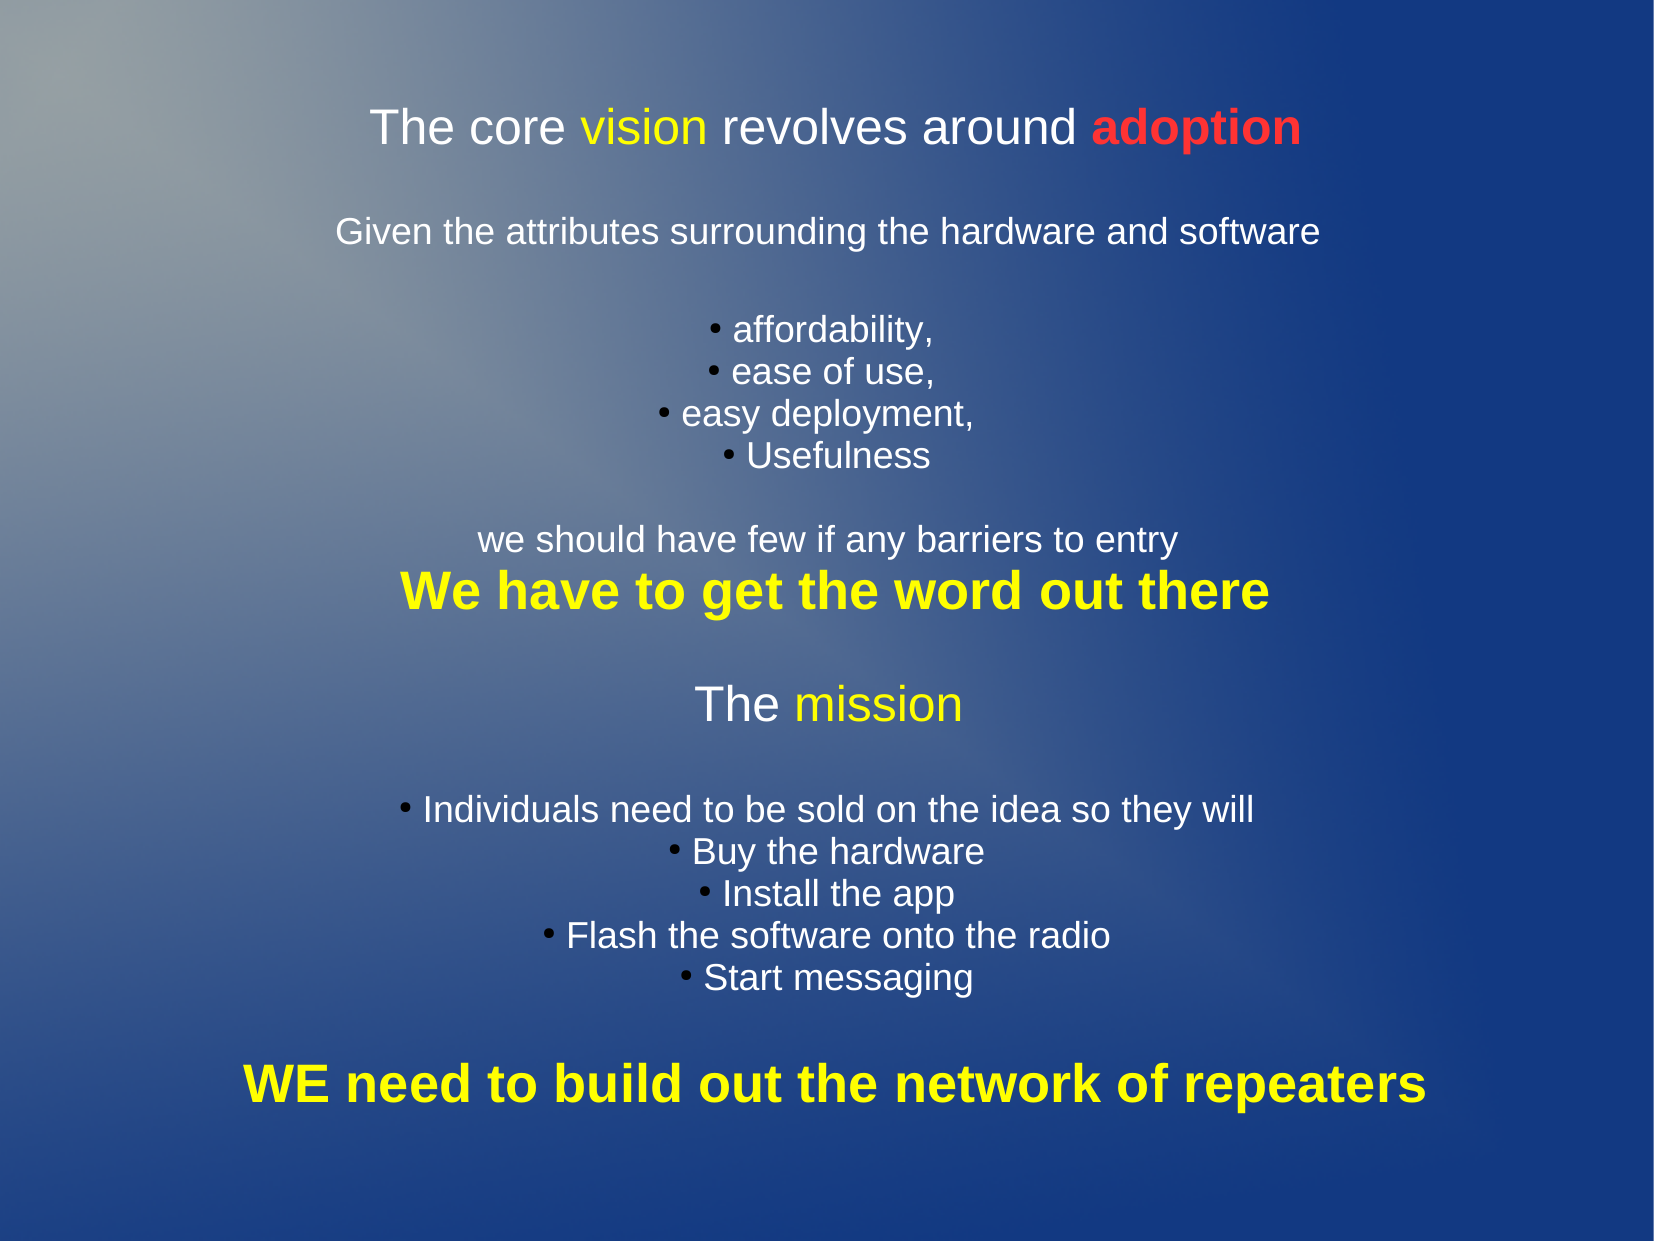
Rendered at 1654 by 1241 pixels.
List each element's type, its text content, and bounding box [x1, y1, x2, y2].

subtitle The core vision revolves around adoption Given the attributes surrounding the hardware and software affordability, ease of use, easy deployment, Usefulness we should have few if any barriers to entry We have to get the word out there The mission Individuals need to be sold on the idea so they will Buy the hardware Install the app Flash the software onto the radio Start messaging WE need to build out the network of repeaters [82, 99, 1571, 1171]
picture [0, 0, 1654, 1241]
